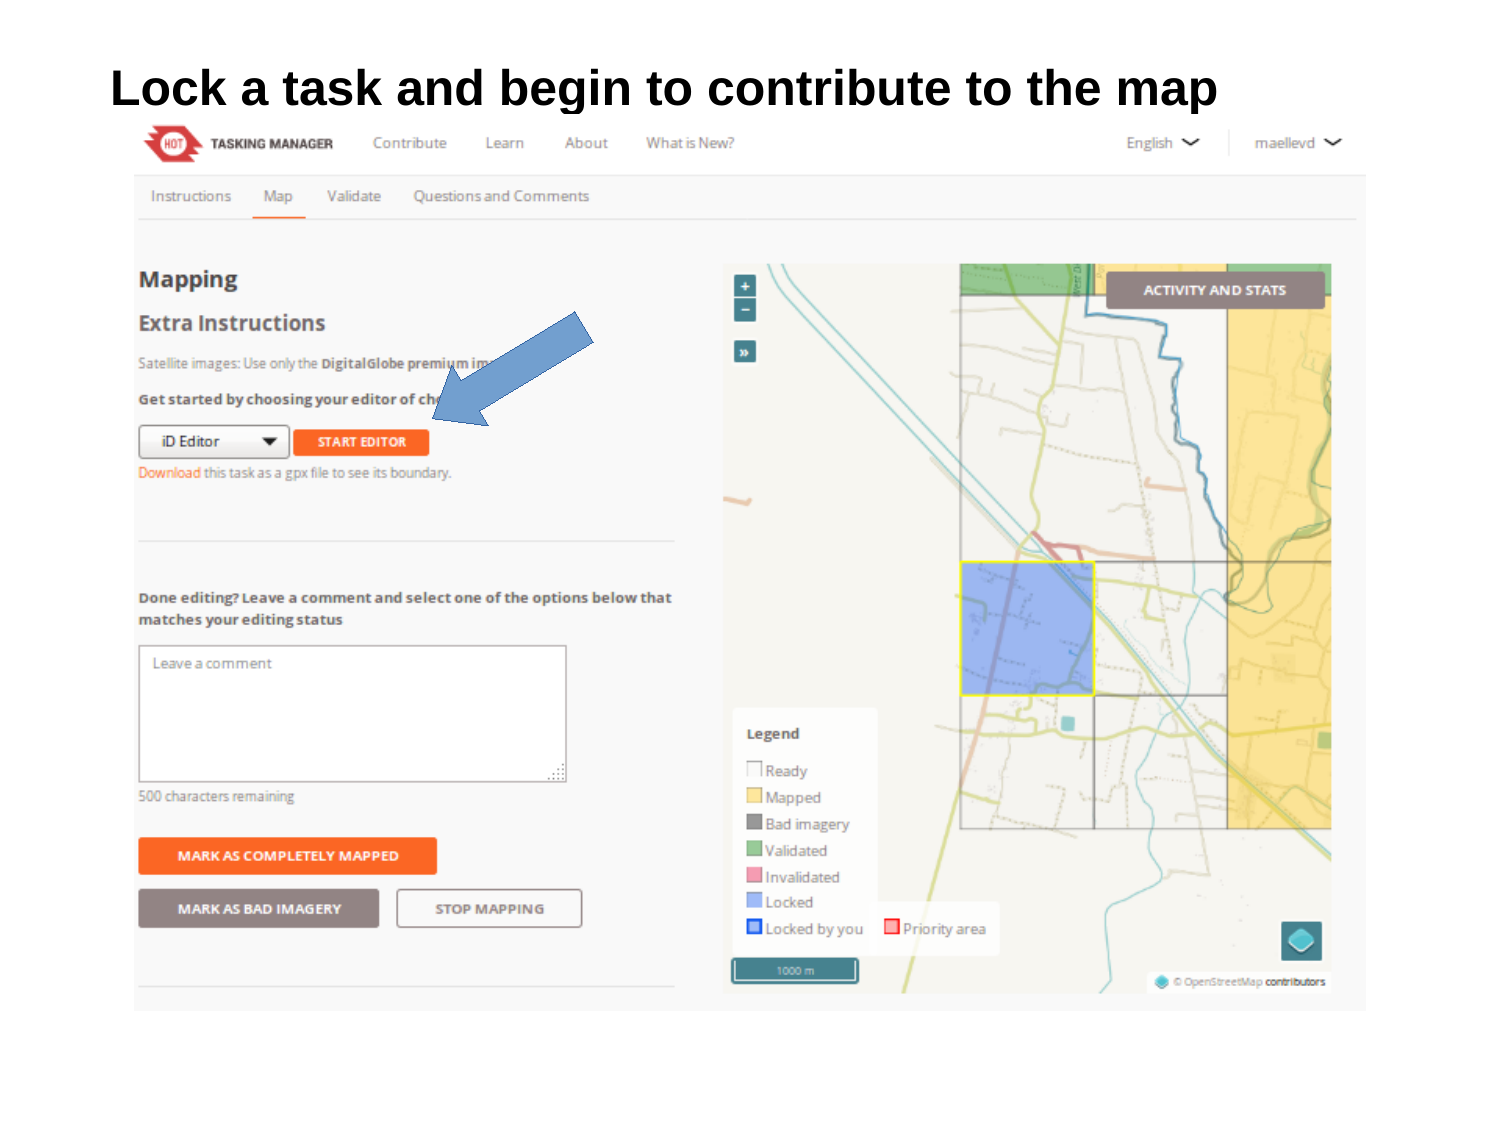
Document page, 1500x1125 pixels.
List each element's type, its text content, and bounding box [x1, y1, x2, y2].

picture [134, 114, 1366, 1011]
text_box [432, 311, 594, 426]
text_box Lock a task and begin to contribute to the map [95, 48, 1347, 124]
